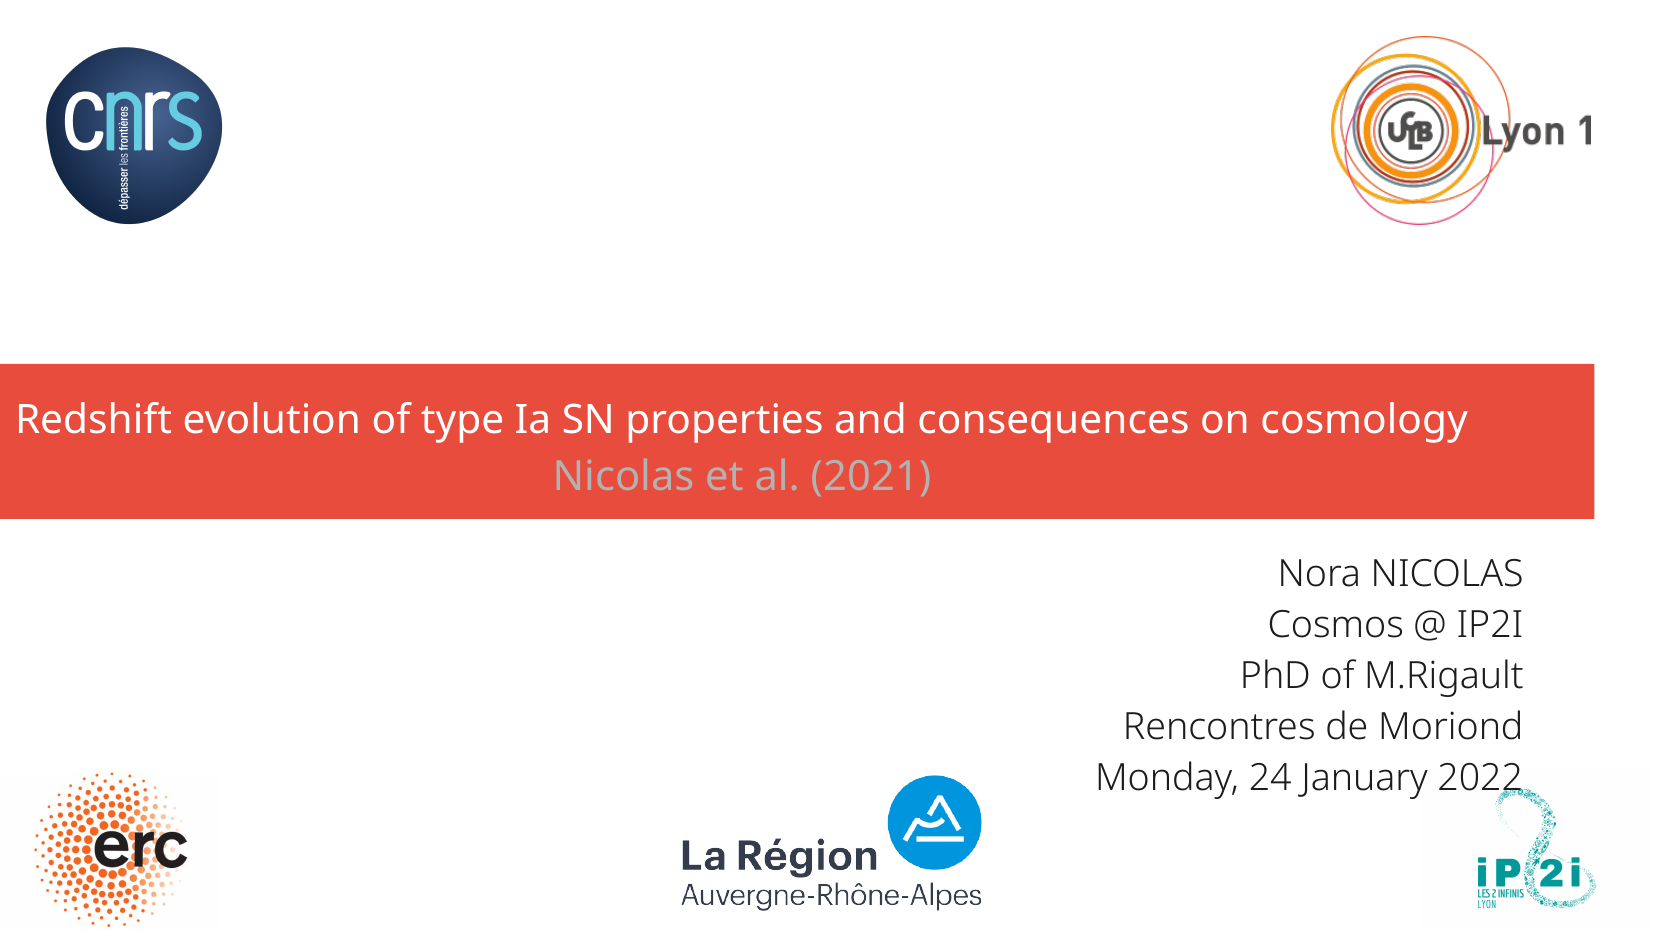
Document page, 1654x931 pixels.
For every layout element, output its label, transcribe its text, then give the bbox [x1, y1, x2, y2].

picture [45, 44, 223, 226]
picture [645, 738, 1018, 931]
text_box Nora NICOLAS Cosmos @ IP2I PhD of M.Rigault Rencontres de Moriond Monday, 24 January 2022 [1095, 546, 1591, 750]
picture [0, 771, 219, 931]
title Redshift evolution of type Ia SN properties and consequences on cosmology Nicolas et al. (2021) [15, 390, 1591, 492]
picture [1420, 764, 1654, 931]
picture [1331, 36, 1591, 226]
picture [1462, 765, 1475, 788]
